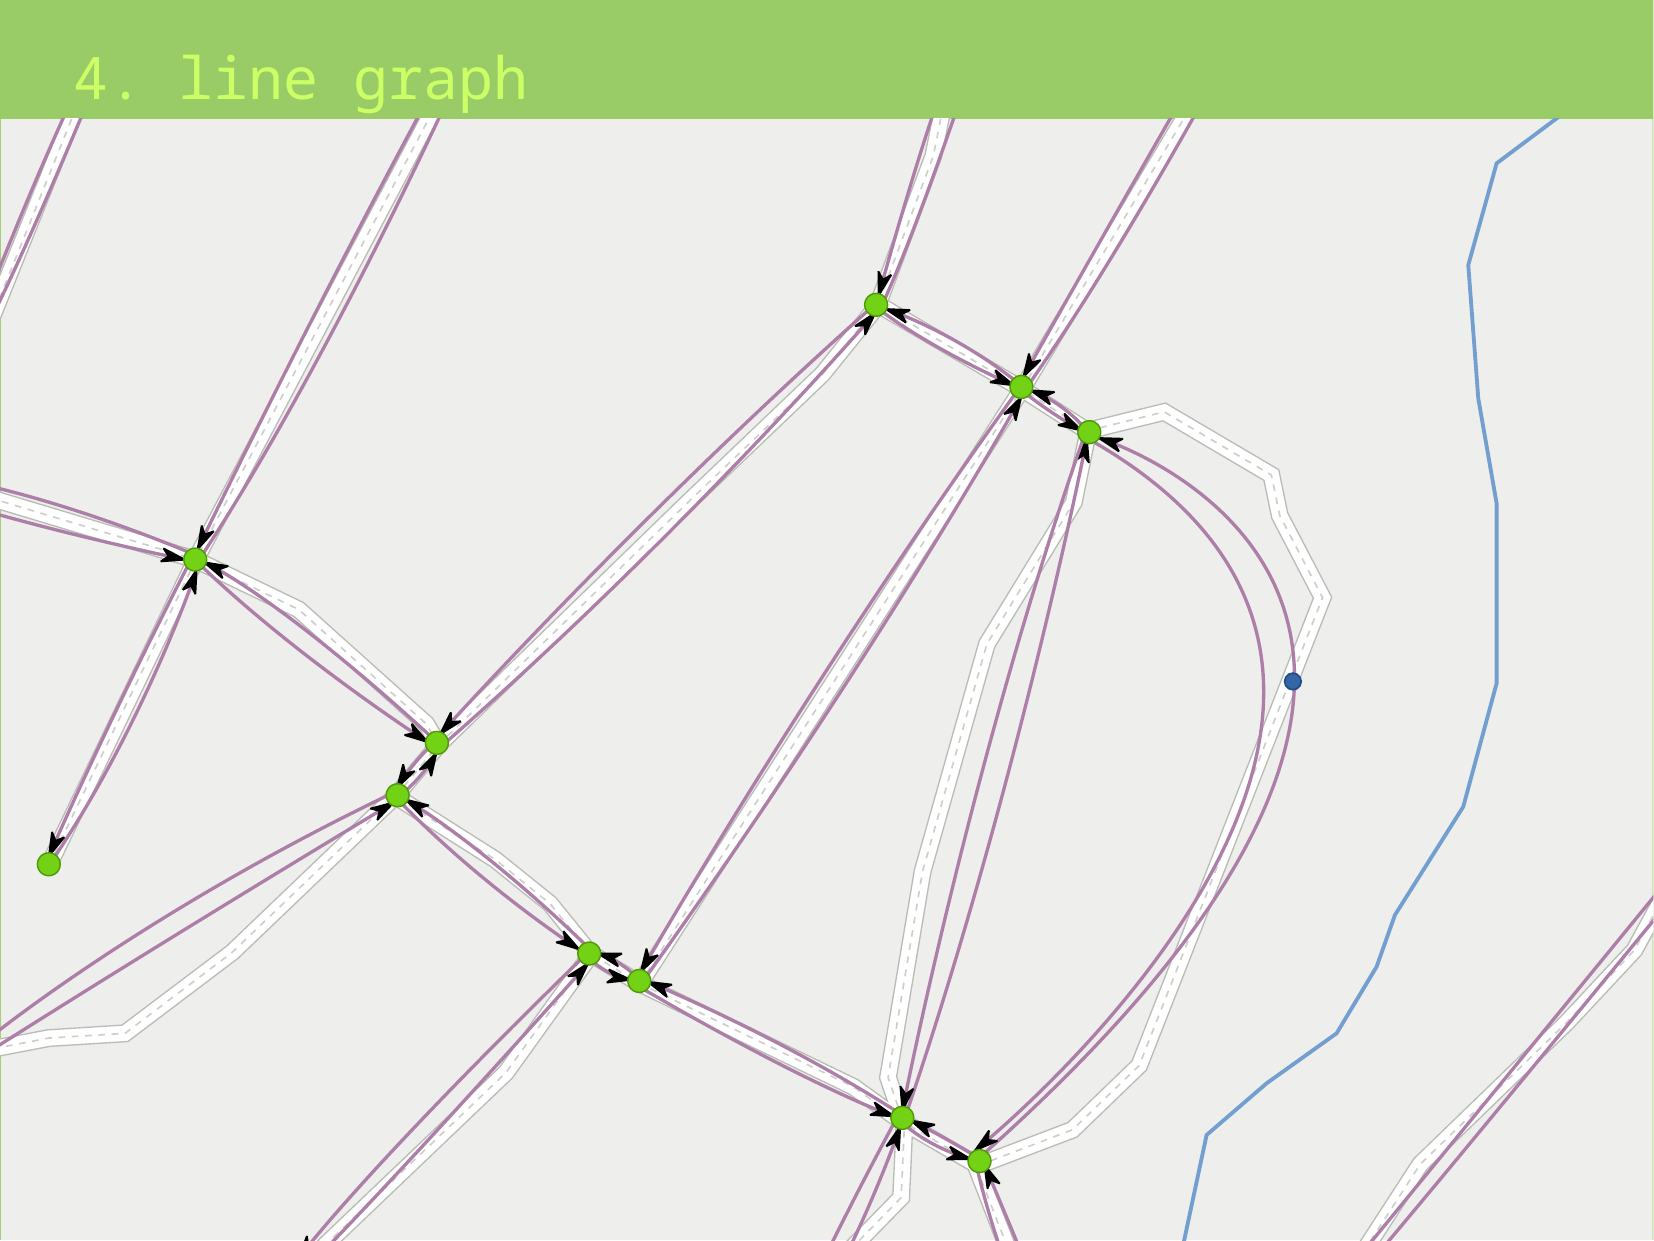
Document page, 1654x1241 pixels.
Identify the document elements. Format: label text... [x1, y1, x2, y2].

picture [0, 118, 1654, 1241]
text_box 4. line graph [59, 29, 544, 115]
